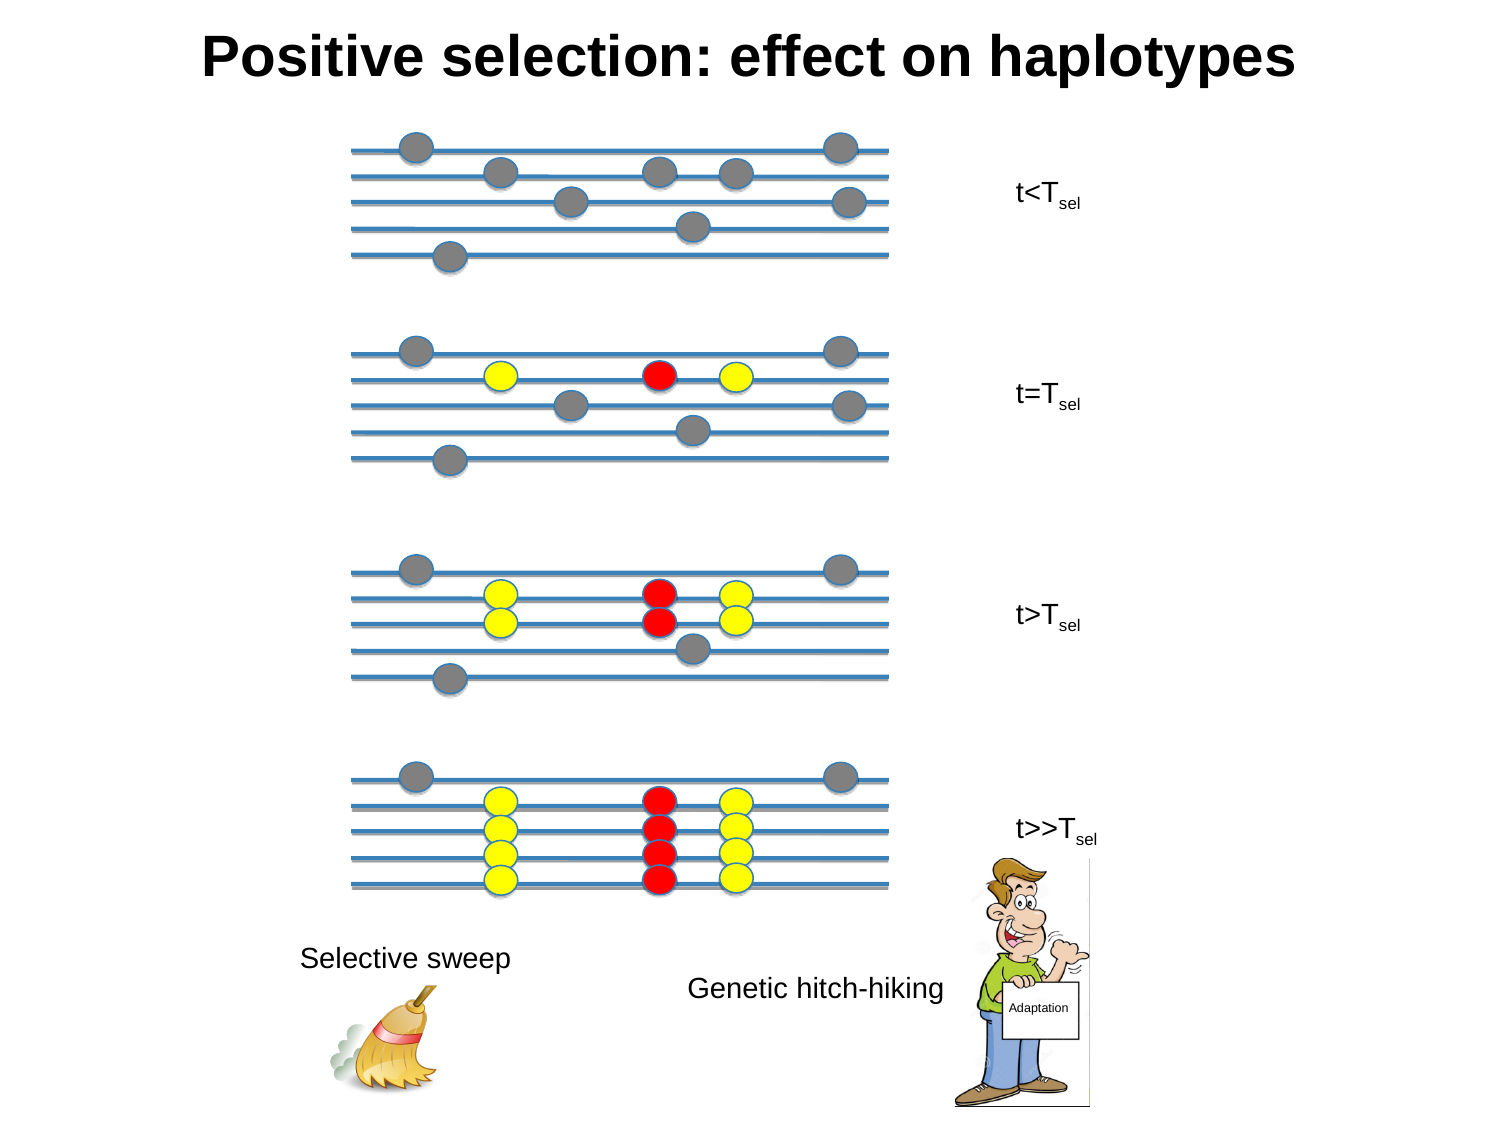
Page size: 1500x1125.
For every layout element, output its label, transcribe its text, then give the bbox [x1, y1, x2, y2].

text_box [823, 133, 858, 163]
text_box t<Tsel [1001, 165, 1163, 221]
text_box [399, 554, 434, 585]
title Positive selection: effect on haplotypes [75, 3, 1425, 103]
text_box [484, 787, 518, 896]
text_box [554, 390, 589, 421]
text_box Selective sweep [284, 931, 527, 982]
text_box [554, 187, 589, 217]
text_box t>Tsel [1001, 587, 1163, 643]
picture [955, 858, 1090, 1107]
text_box [719, 158, 754, 189]
text_box [399, 336, 434, 367]
text_box [719, 788, 754, 893]
text_box [484, 579, 518, 638]
picture [326, 982, 440, 1096]
text_box [719, 580, 754, 636]
text_box [832, 391, 867, 421]
text_box [484, 361, 518, 392]
text_box [642, 786, 677, 895]
text_box t=Tsel [1001, 366, 1163, 422]
text_box [399, 132, 434, 163]
text_box [399, 762, 434, 792]
text_box [484, 157, 518, 188]
text_box [823, 336, 858, 367]
text_box [823, 762, 858, 793]
text_box [642, 579, 677, 638]
text_box [676, 415, 711, 446]
text_box [832, 187, 867, 218]
text_box [719, 362, 754, 393]
text_box [433, 663, 467, 694]
text_box t>>Tsel [1001, 801, 1163, 857]
text_box Adaptation [994, 992, 1088, 1023]
text_box [433, 241, 467, 272]
text_box Genetic hitch-hiking [672, 962, 955, 1013]
text_box [676, 634, 711, 664]
text_box [642, 360, 677, 391]
text_box [433, 445, 467, 476]
text_box [676, 212, 711, 242]
text_box [642, 157, 677, 188]
text_box [823, 555, 858, 585]
